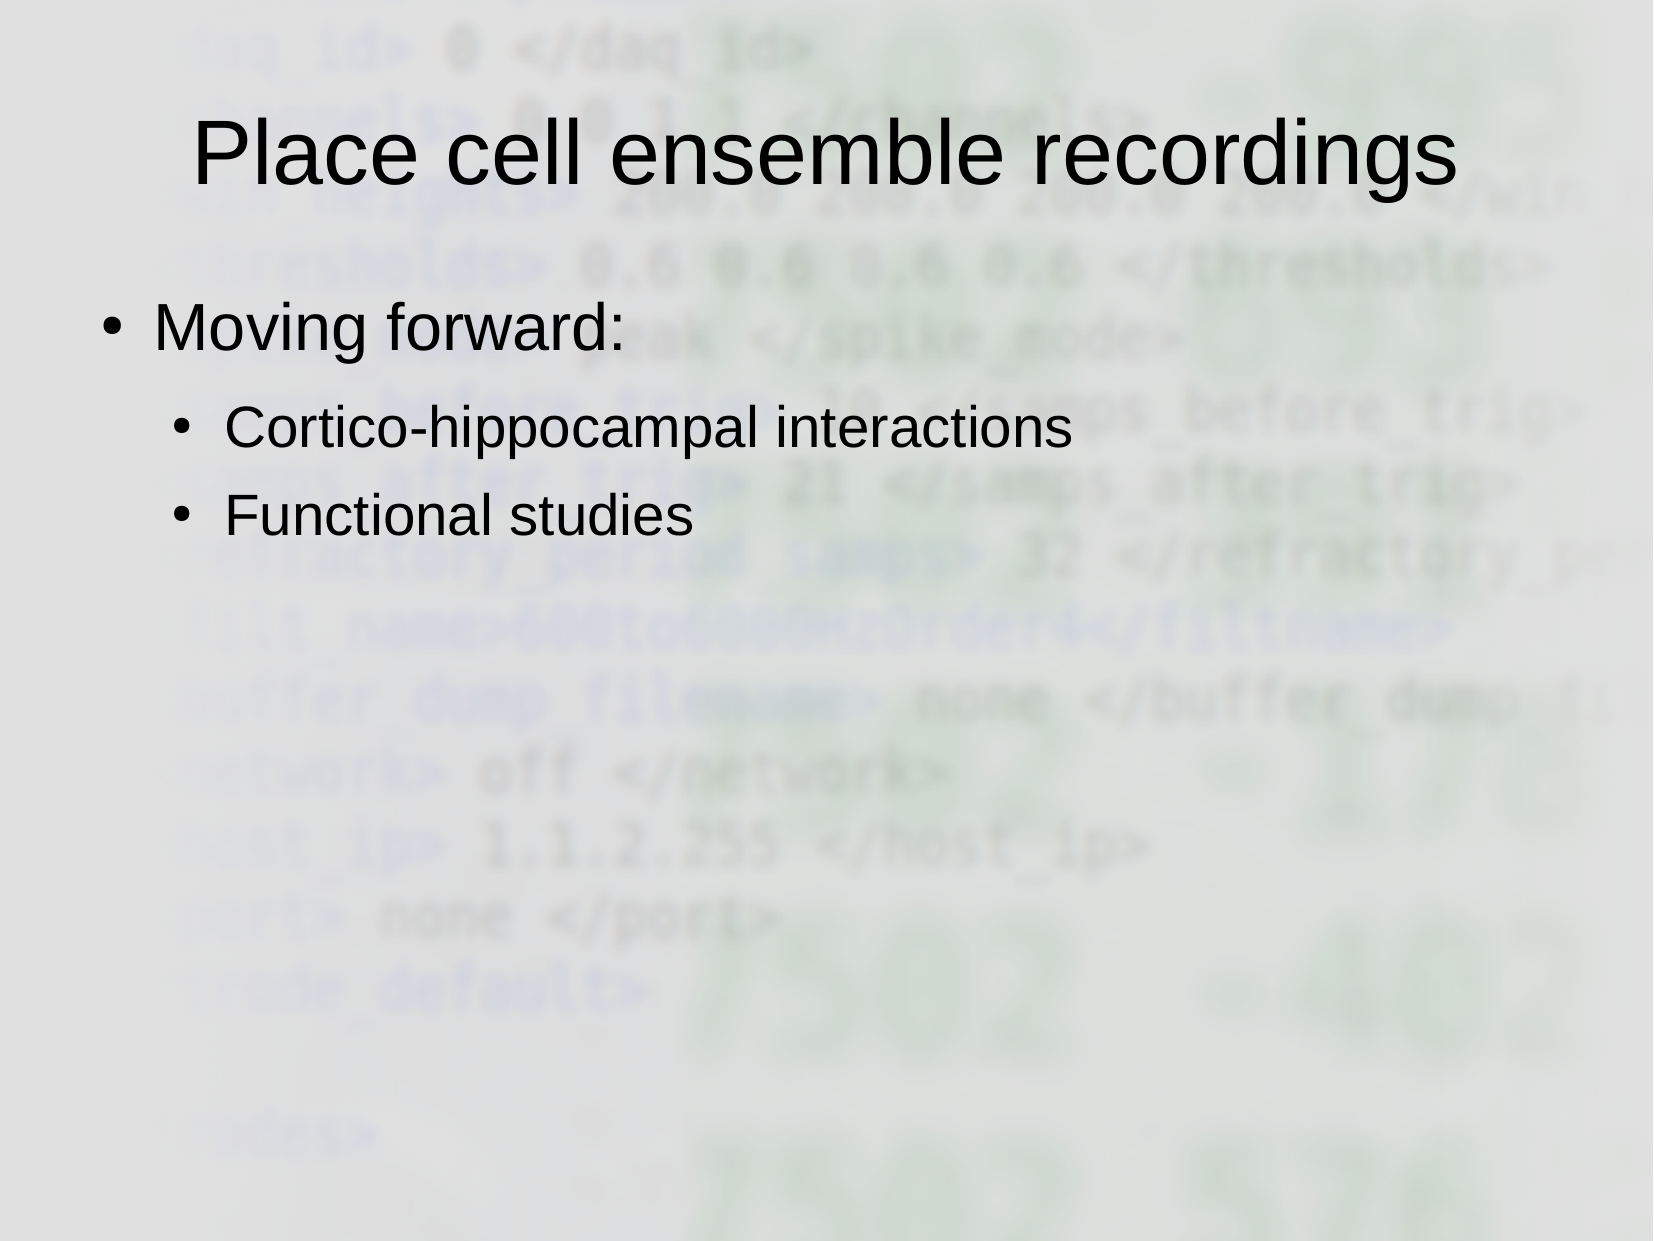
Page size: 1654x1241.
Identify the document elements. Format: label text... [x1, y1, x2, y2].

picture [0, 0, 1654, 1241]
title Place cell ensemble recordings [82, 49, 1571, 257]
list Moving forward: Cortico-hippocampal interactions Functional studies [82, 290, 1571, 1109]
